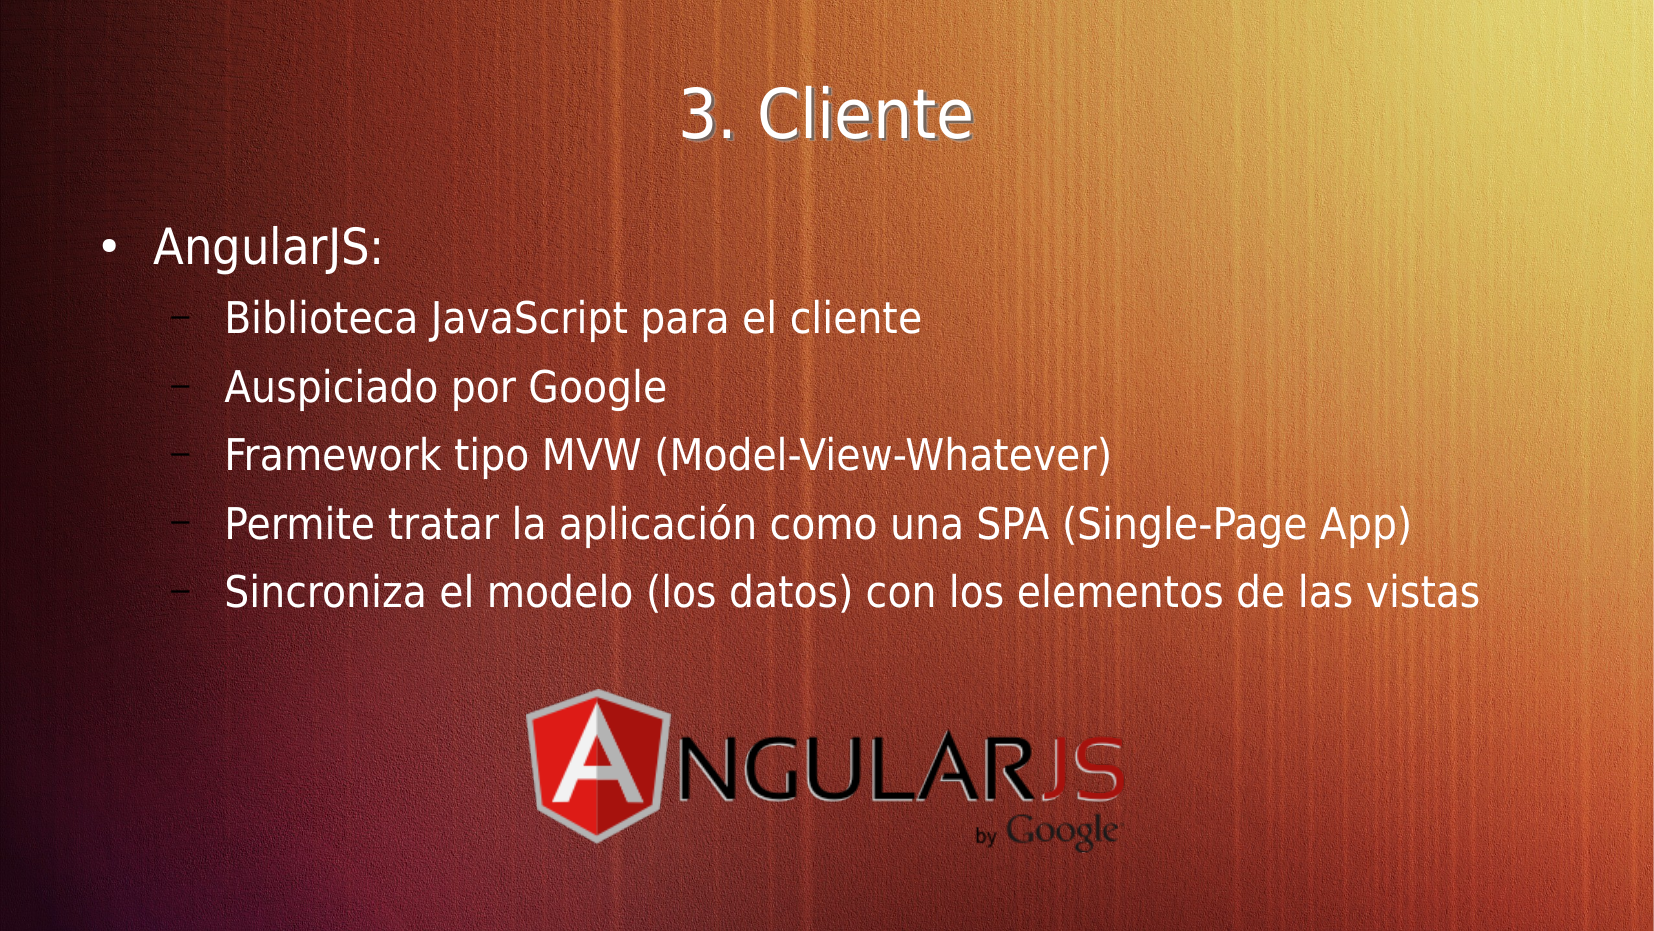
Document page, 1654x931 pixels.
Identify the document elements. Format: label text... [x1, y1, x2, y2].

title 3. Cliente [82, 37, 1571, 193]
list AngularJS: Biblioteca JavaScript para el cliente Auspiciado por Google Framework tipo MVW (Model-View-Whatever) Permite tratar la aplicación como una SPA (Single-Page App) Sincroniza el modelo (los datos) con los elementos de las vistas [82, 217, 1571, 758]
picture [0, 0, 1654, 931]
